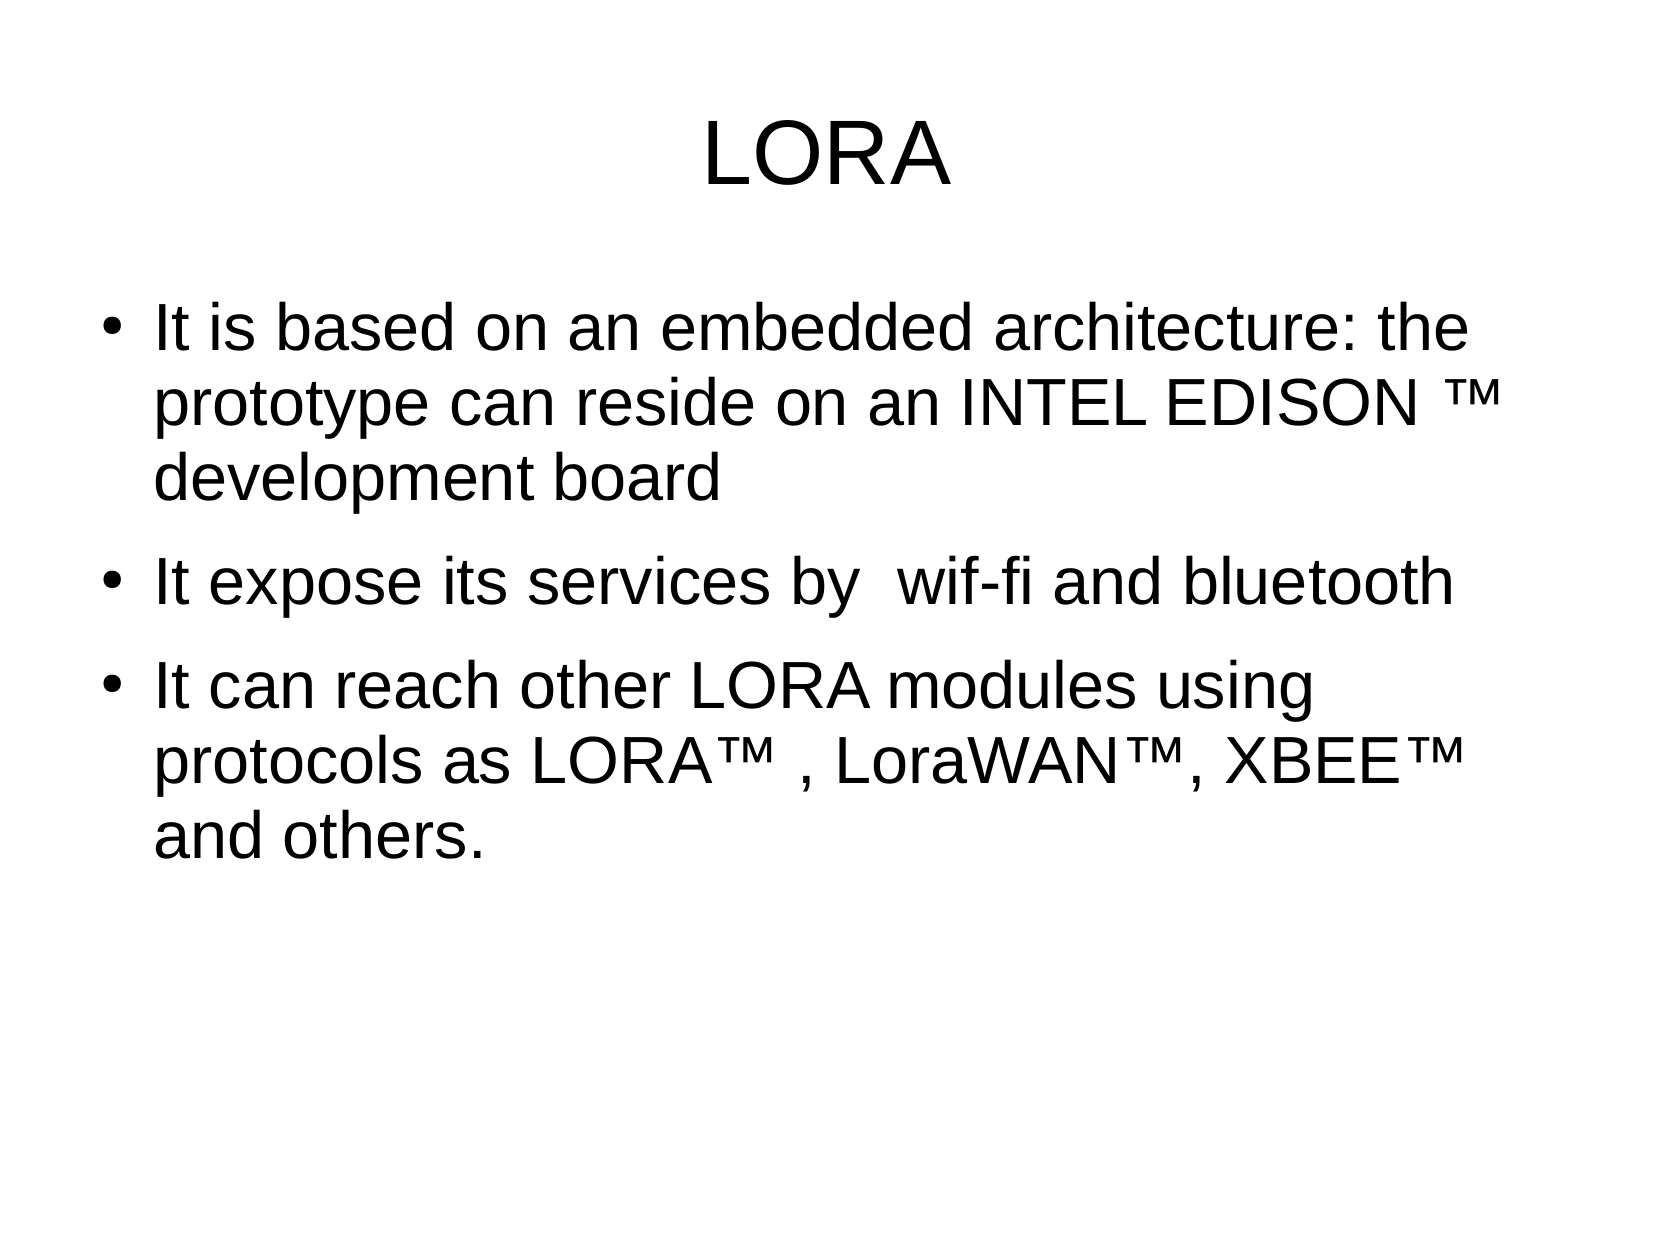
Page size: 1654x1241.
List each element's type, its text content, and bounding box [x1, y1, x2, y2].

title LORA [82, 49, 1571, 257]
list It is based on an embedded architecture: the prototype can reside on an INTEL EDISON ™ development board It expose its services by wif-fi and bluetooth It can reach other LORA modules using protocols as LORA™ , LoraWAN™, XBEE™ and others. [82, 290, 1571, 1010]
